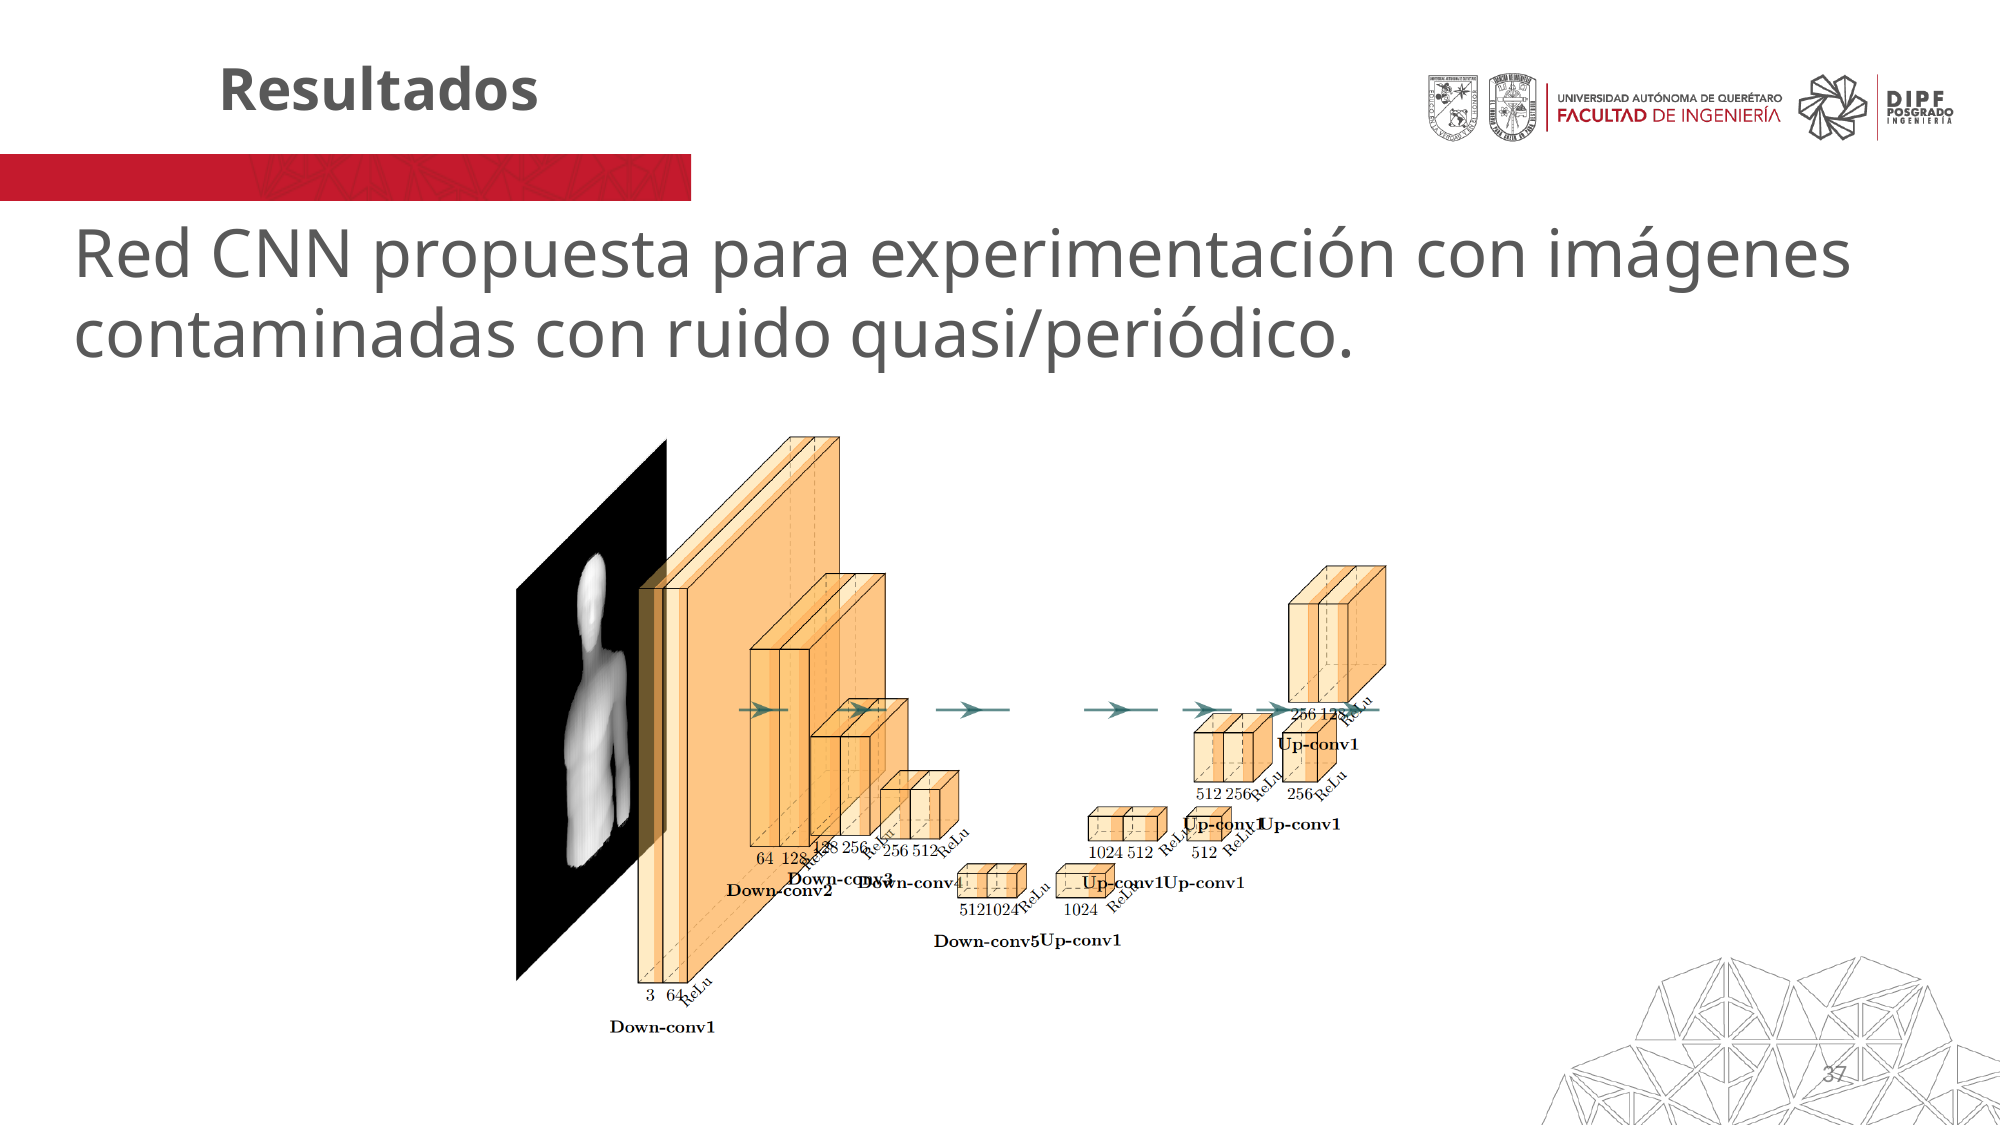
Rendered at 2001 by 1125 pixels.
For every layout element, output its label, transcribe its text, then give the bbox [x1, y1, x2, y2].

picture [0, 154, 692, 201]
picture [489, 413, 1418, 1058]
picture [1422, 66, 1959, 160]
text_box Resultados [66, 14, 692, 154]
text_box Red CNN propuesta para experimentación con imágenes contaminadas con ruido quasi/periódico. [59, 203, 1949, 378]
picture [1521, 945, 2000, 1125]
